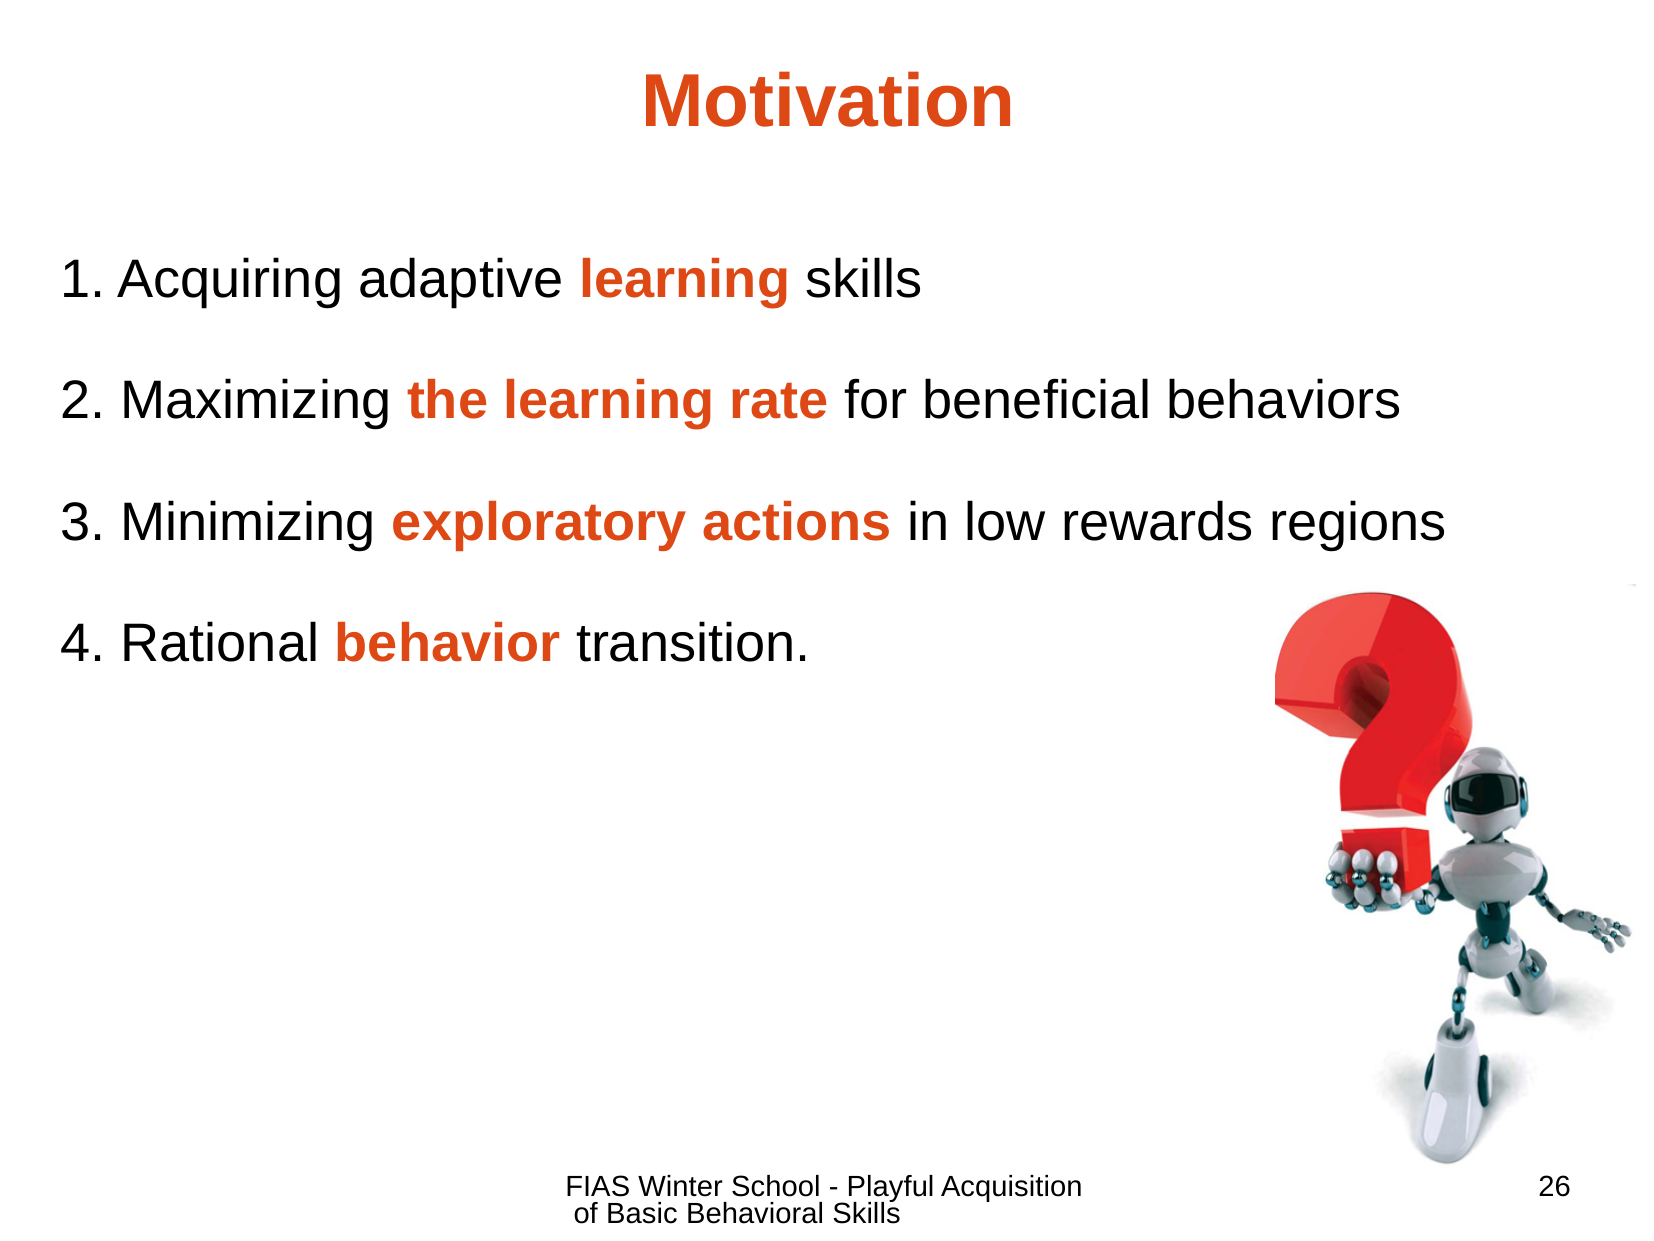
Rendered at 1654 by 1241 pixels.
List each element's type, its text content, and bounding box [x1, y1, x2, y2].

picture [1275, 584, 1636, 1171]
text_box Motivation [108, 40, 1549, 126]
text_box 1. Acquiring adaptive learning skills 2. Maximizing the learning rate for beneficial behaviors 3. Minimizing exploratory actions in low rewards regions 4. Rational behavior transition. [60, 126, 1561, 796]
